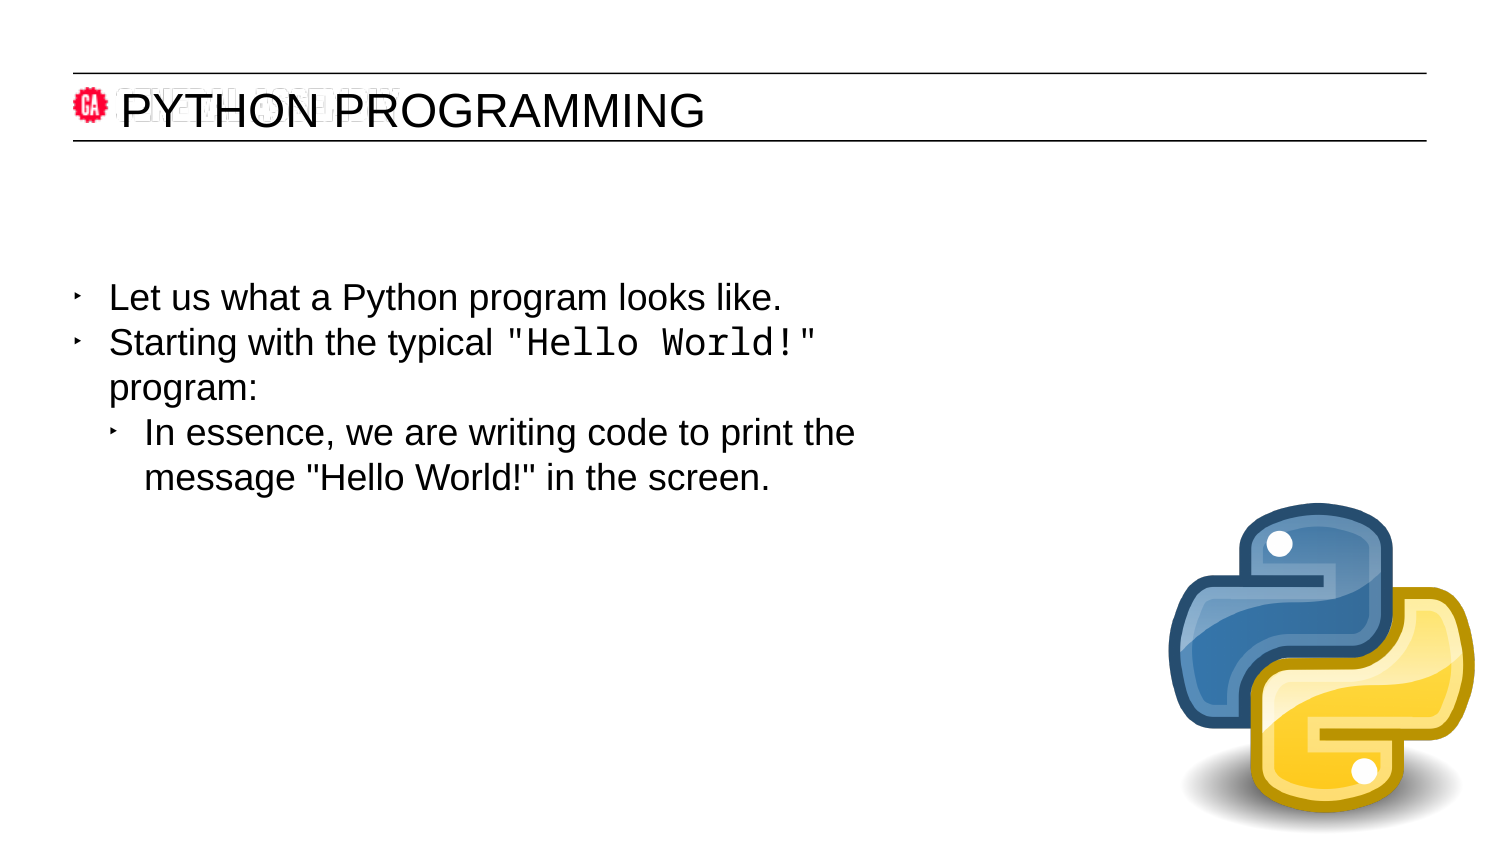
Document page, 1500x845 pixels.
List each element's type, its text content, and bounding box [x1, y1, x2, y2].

text_box PYTHON PROGRAMMING [120, 79, 1011, 129]
picture [1148, 495, 1495, 842]
picture [73, 87, 120, 123]
text_box Let us what a Python program looks like. Starting with the typical "Hello World!" program: In essence, we are writing code to print the message "Hello World!" in the screen. [73, 272, 865, 562]
